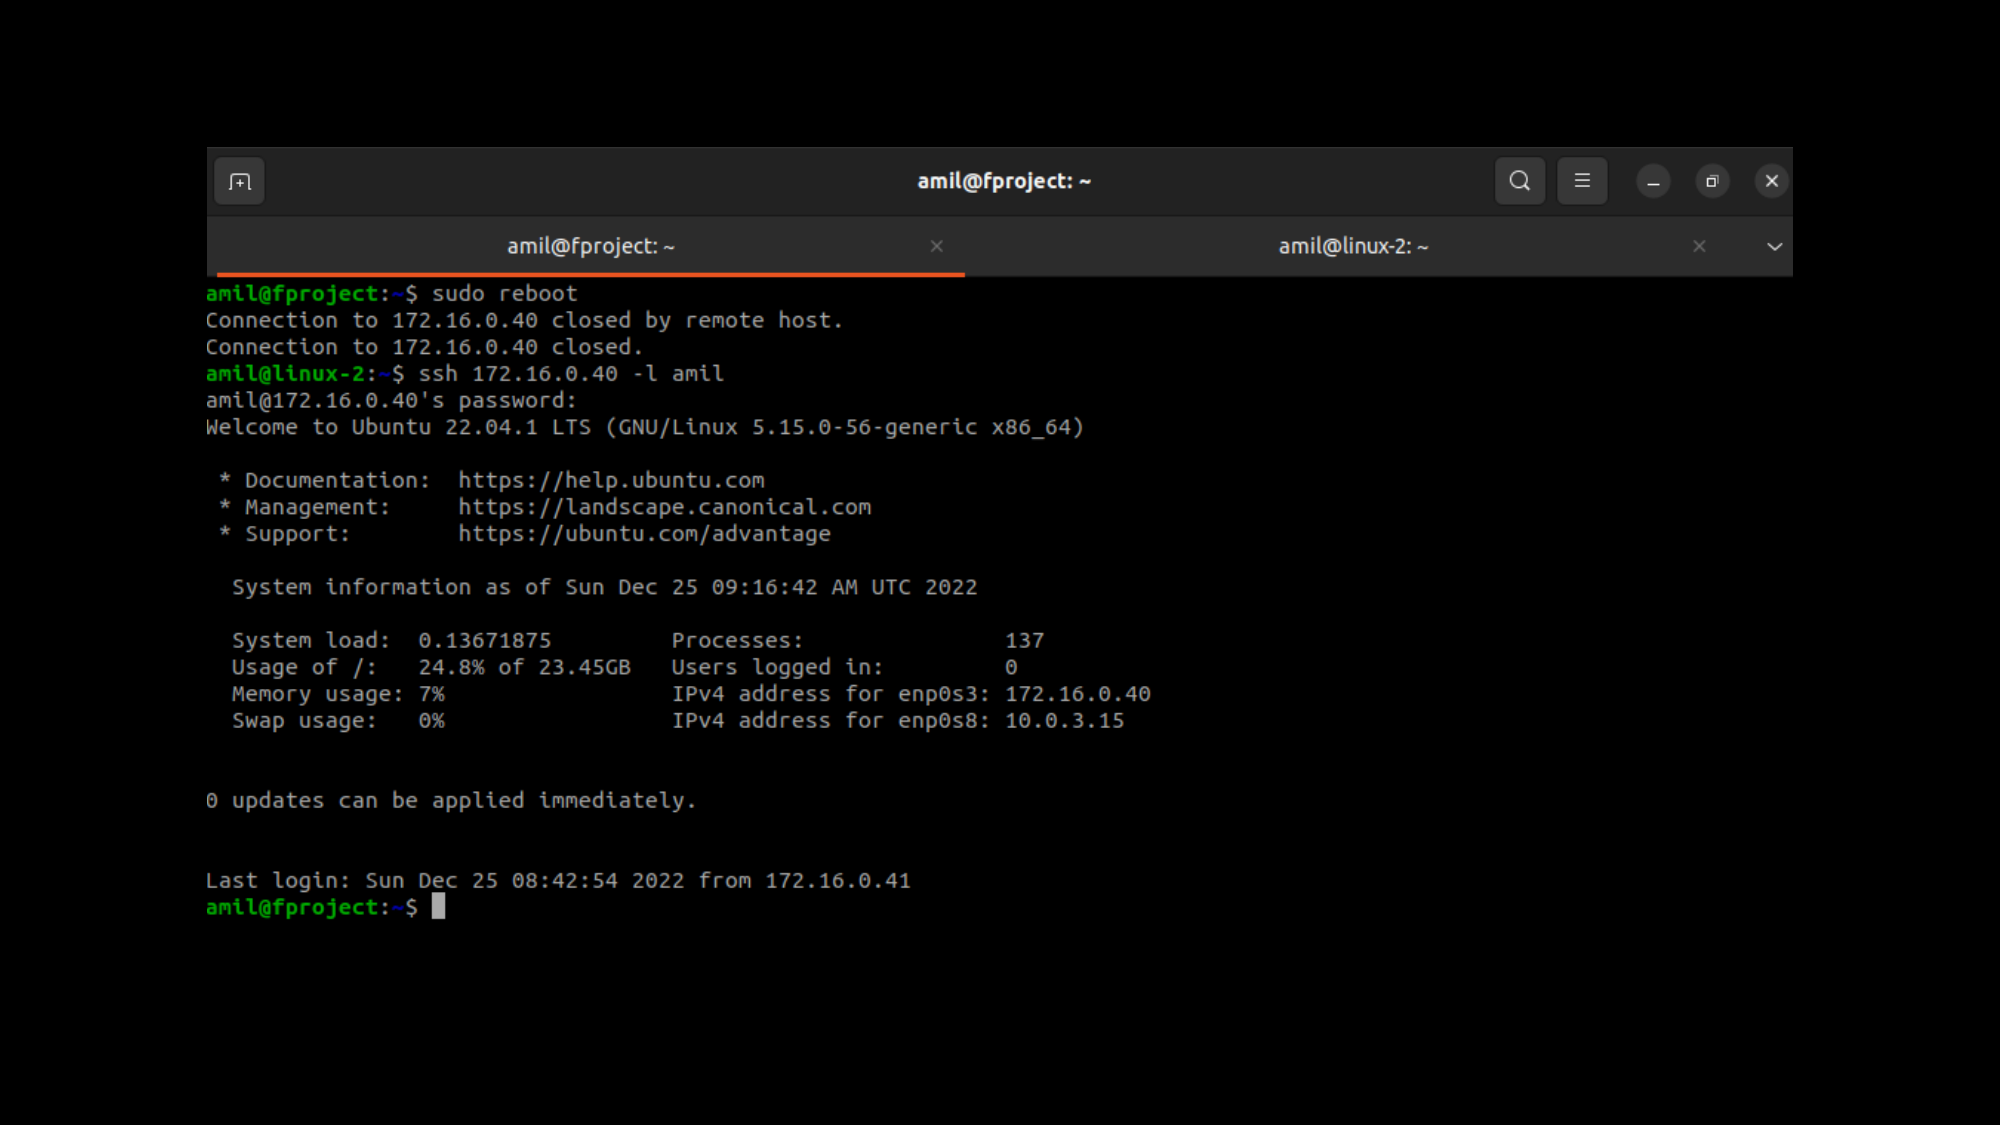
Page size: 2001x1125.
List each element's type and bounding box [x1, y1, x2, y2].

picture [207, 147, 1793, 978]
